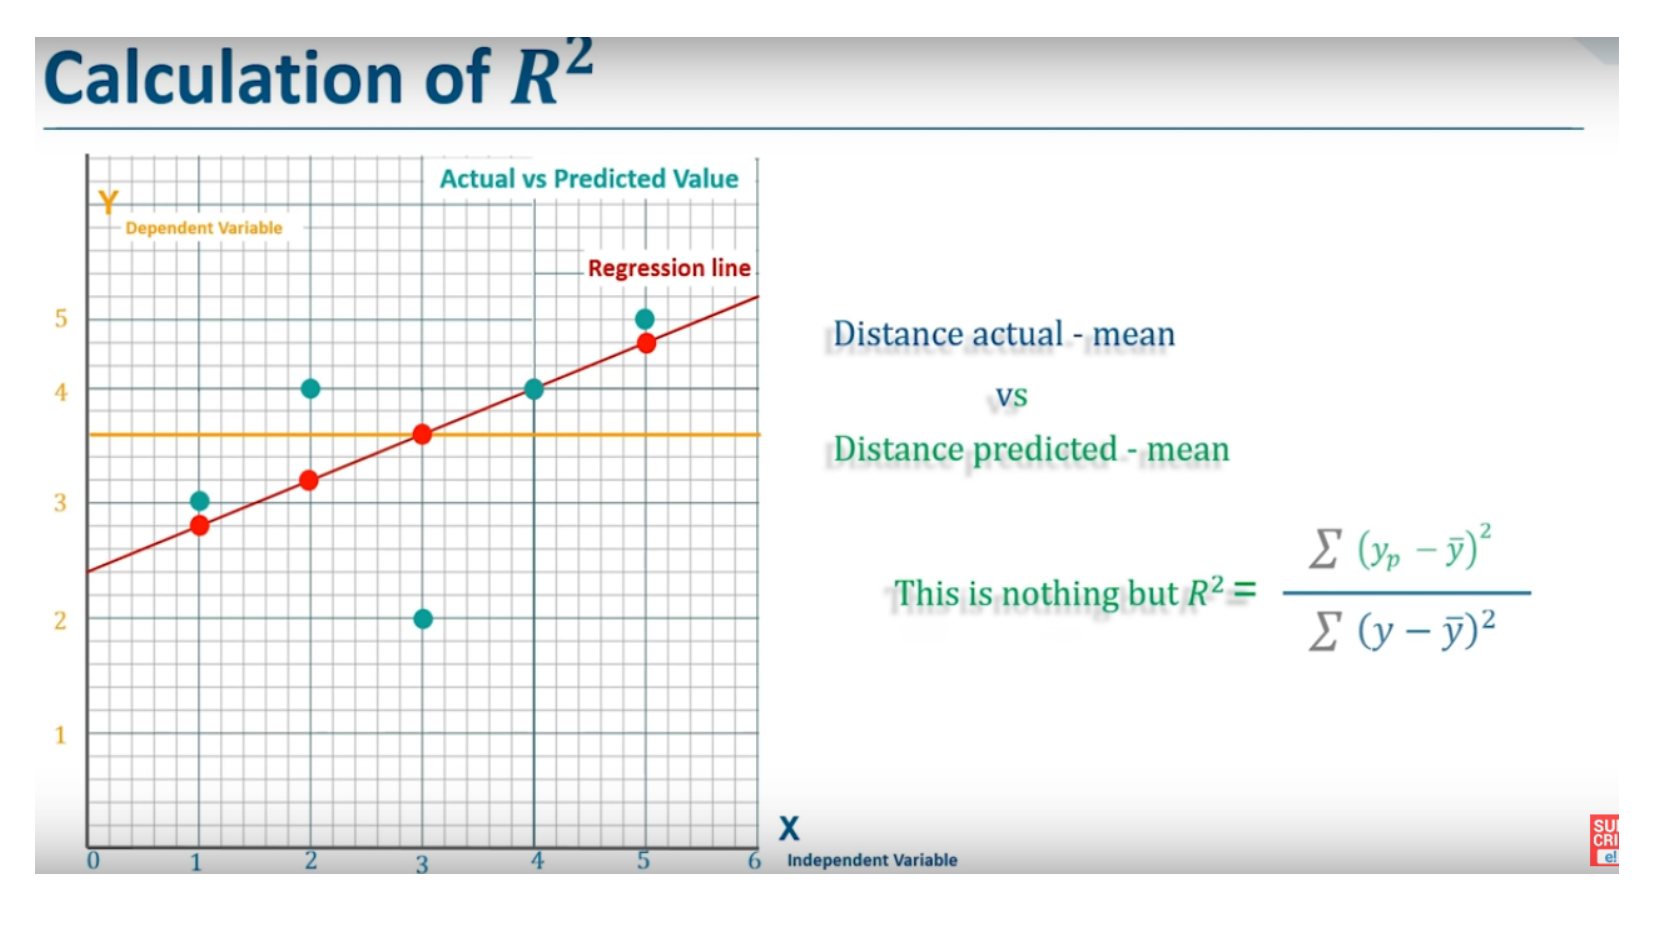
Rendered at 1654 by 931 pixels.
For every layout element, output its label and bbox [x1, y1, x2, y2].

picture [35, 37, 1619, 875]
